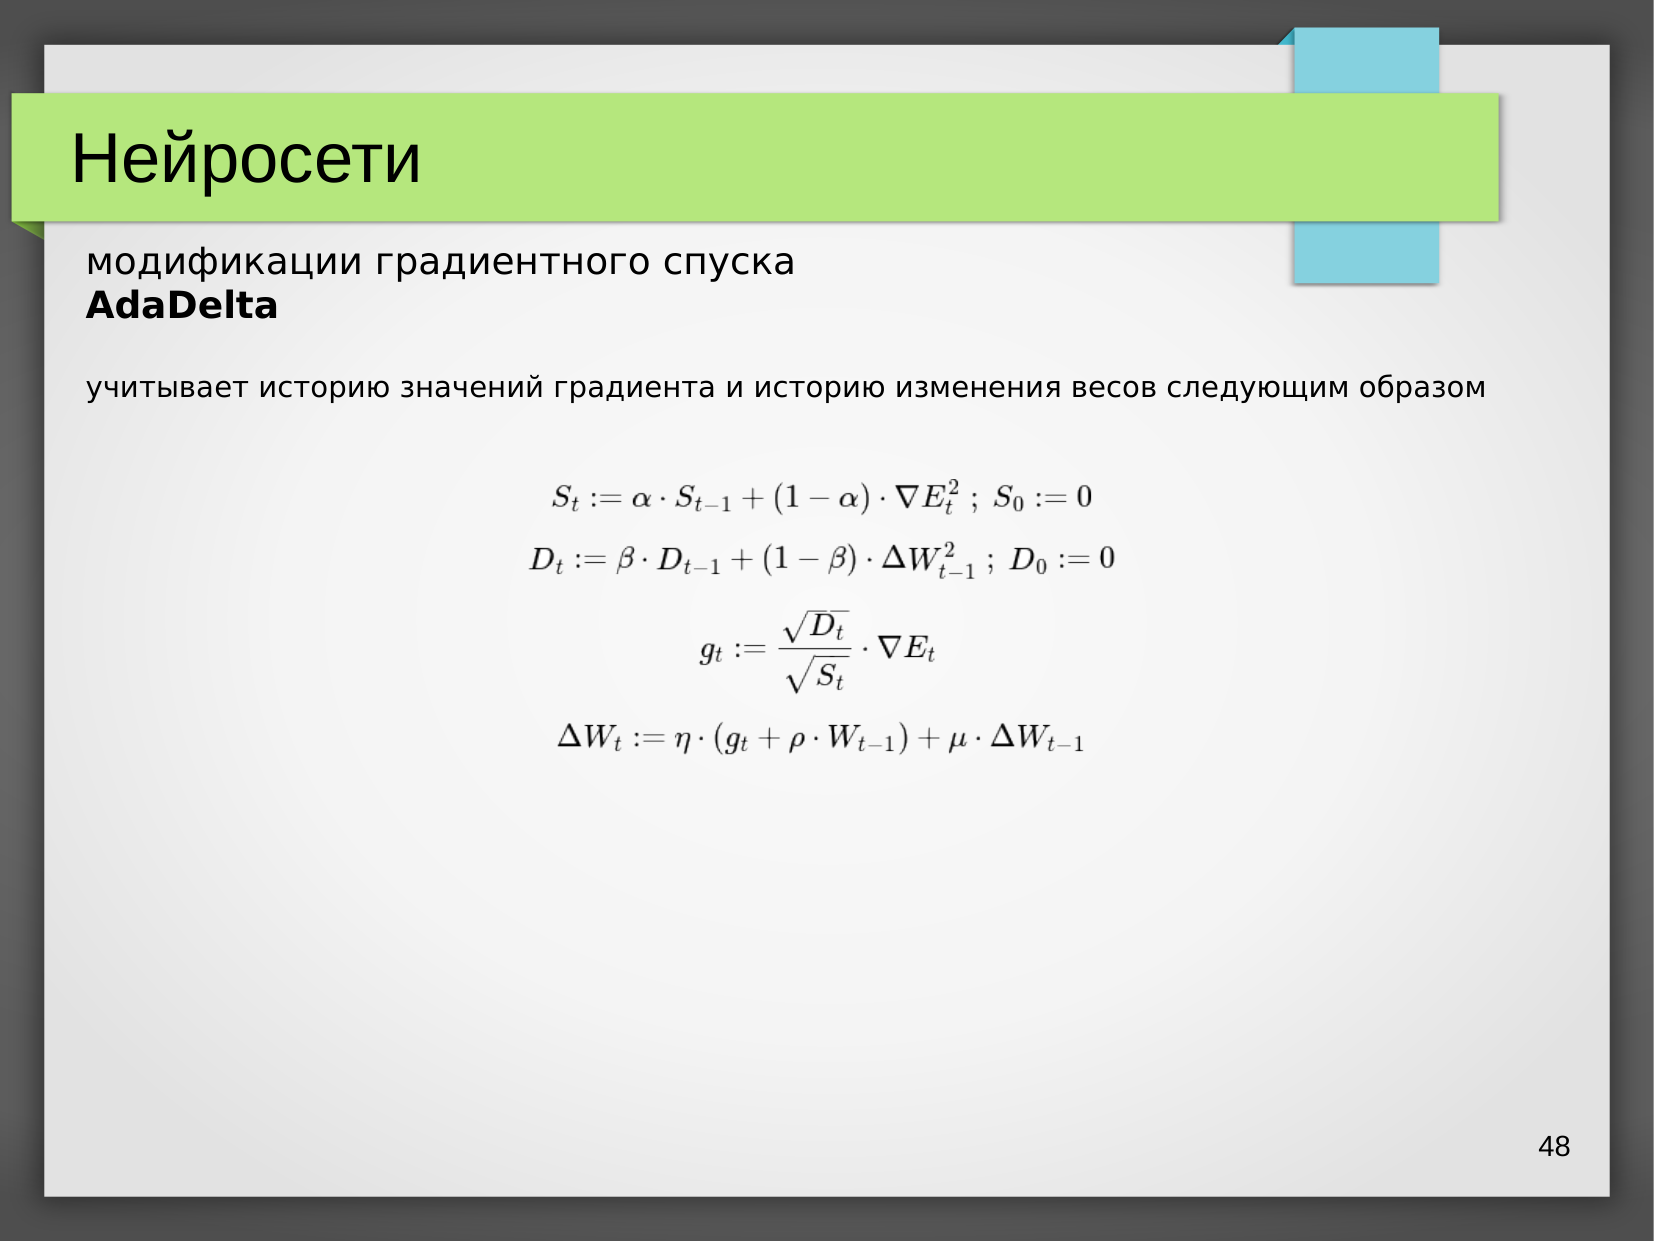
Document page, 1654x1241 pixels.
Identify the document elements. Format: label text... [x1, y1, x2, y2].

picture [0, 0, 1654, 1241]
text_box модификации градиентного спуска AdaDelta учитывает историю значений градиента и историю изменения весов следующим образом [70, 232, 1512, 447]
title Нейросети [70, 118, 1205, 199]
